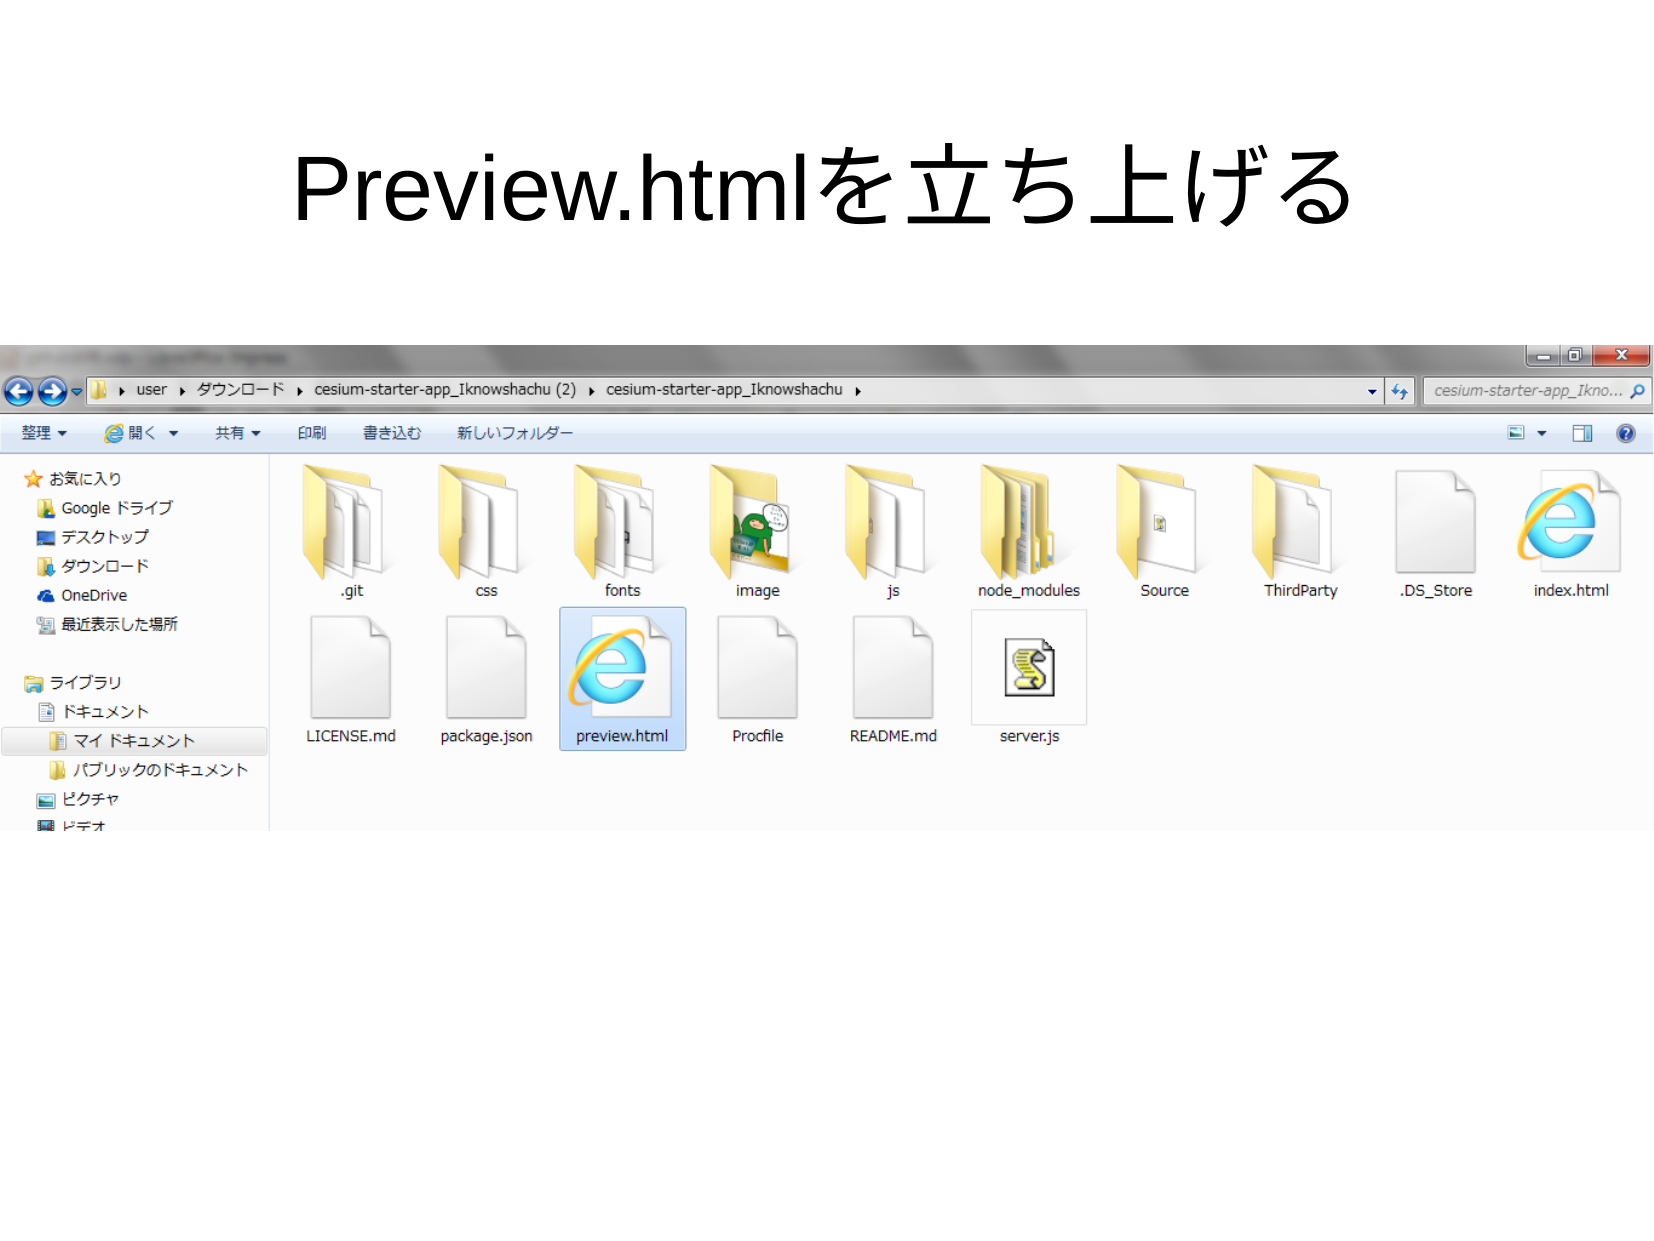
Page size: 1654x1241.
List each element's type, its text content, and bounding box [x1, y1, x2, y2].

picture [0, 345, 1654, 831]
title Preview.htmlを立ち上げる [11, 76, 1642, 284]
